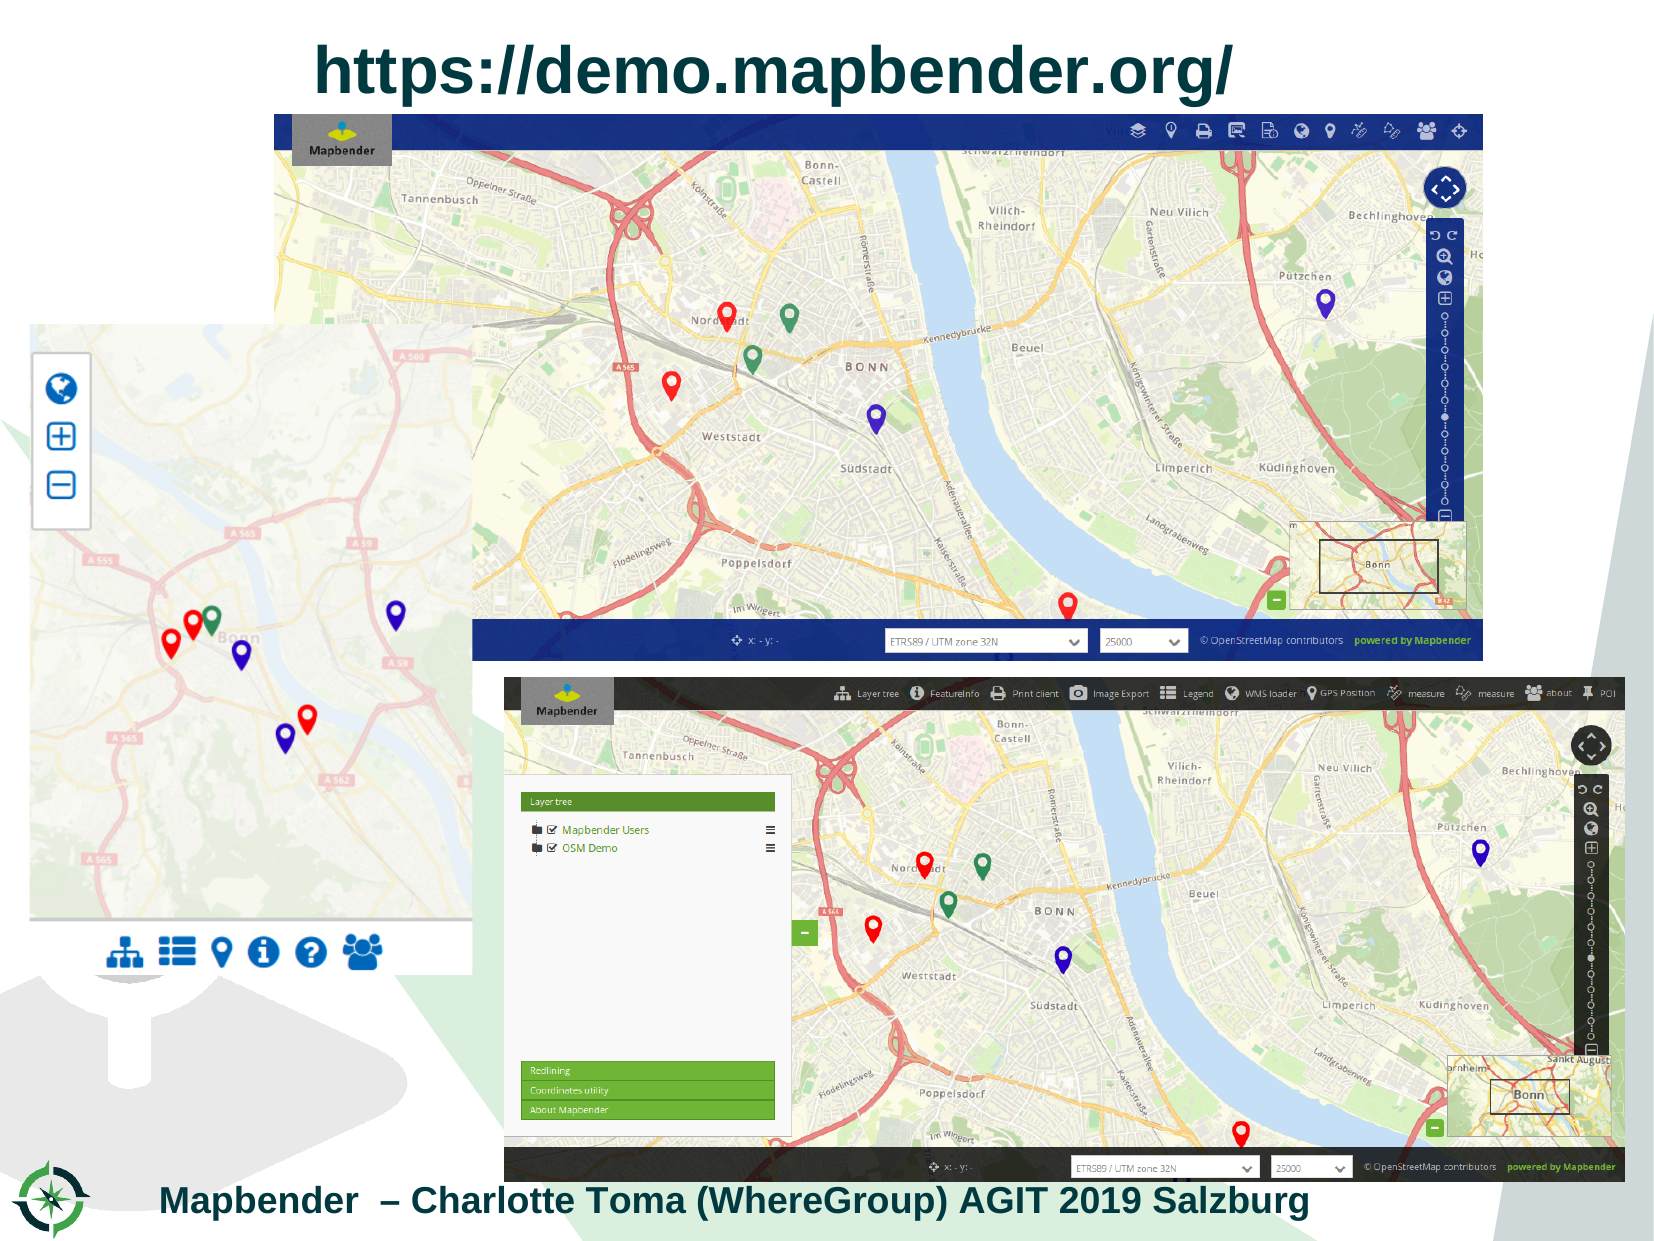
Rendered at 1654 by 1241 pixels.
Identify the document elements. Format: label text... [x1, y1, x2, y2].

picture [29, 114, 1483, 975]
picture [10, 1158, 92, 1240]
subtitle https://demo.mapbender.org/ [313, 11, 1654, 130]
picture [504, 677, 1625, 1182]
